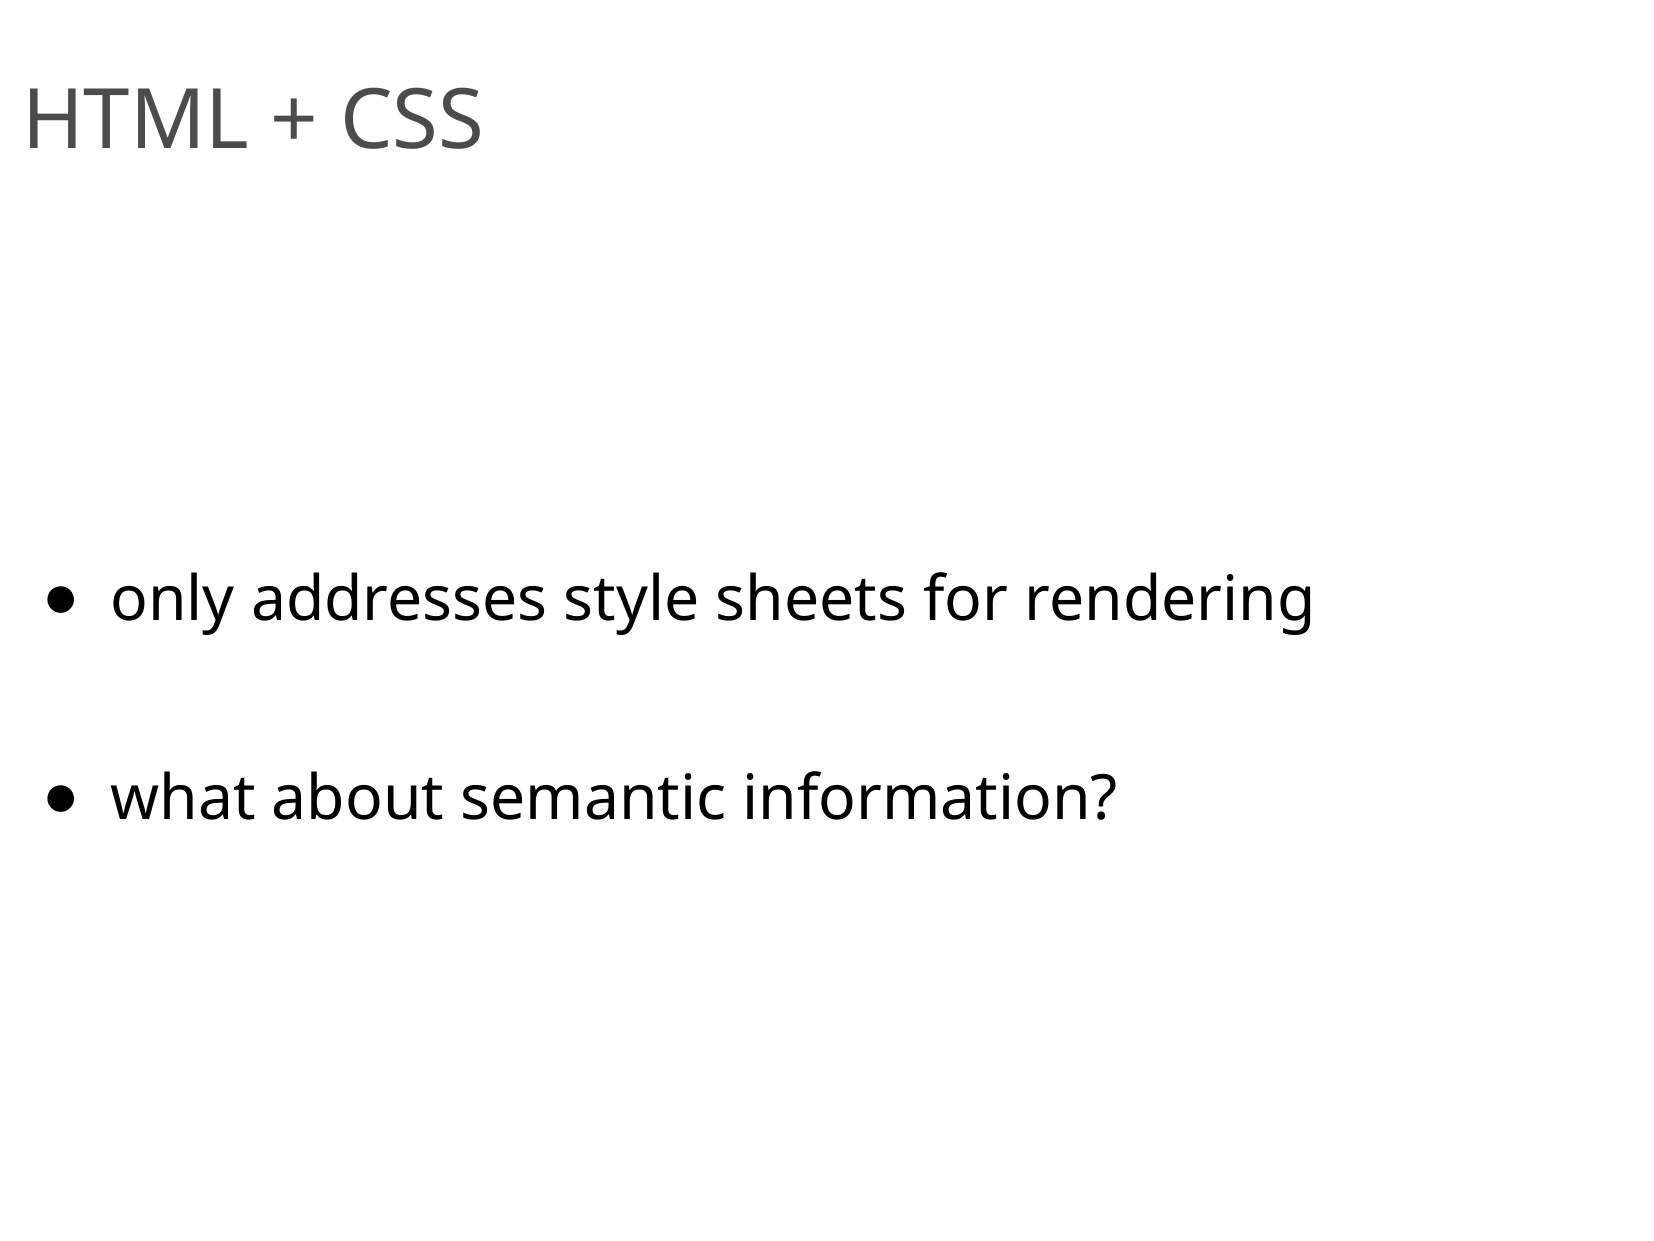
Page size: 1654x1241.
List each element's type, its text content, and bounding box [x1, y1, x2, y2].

title HTML + CSS [22, 26, 1654, 205]
list only addresses style sheets for rendering what about semantic information? [25, 233, 1654, 1158]
